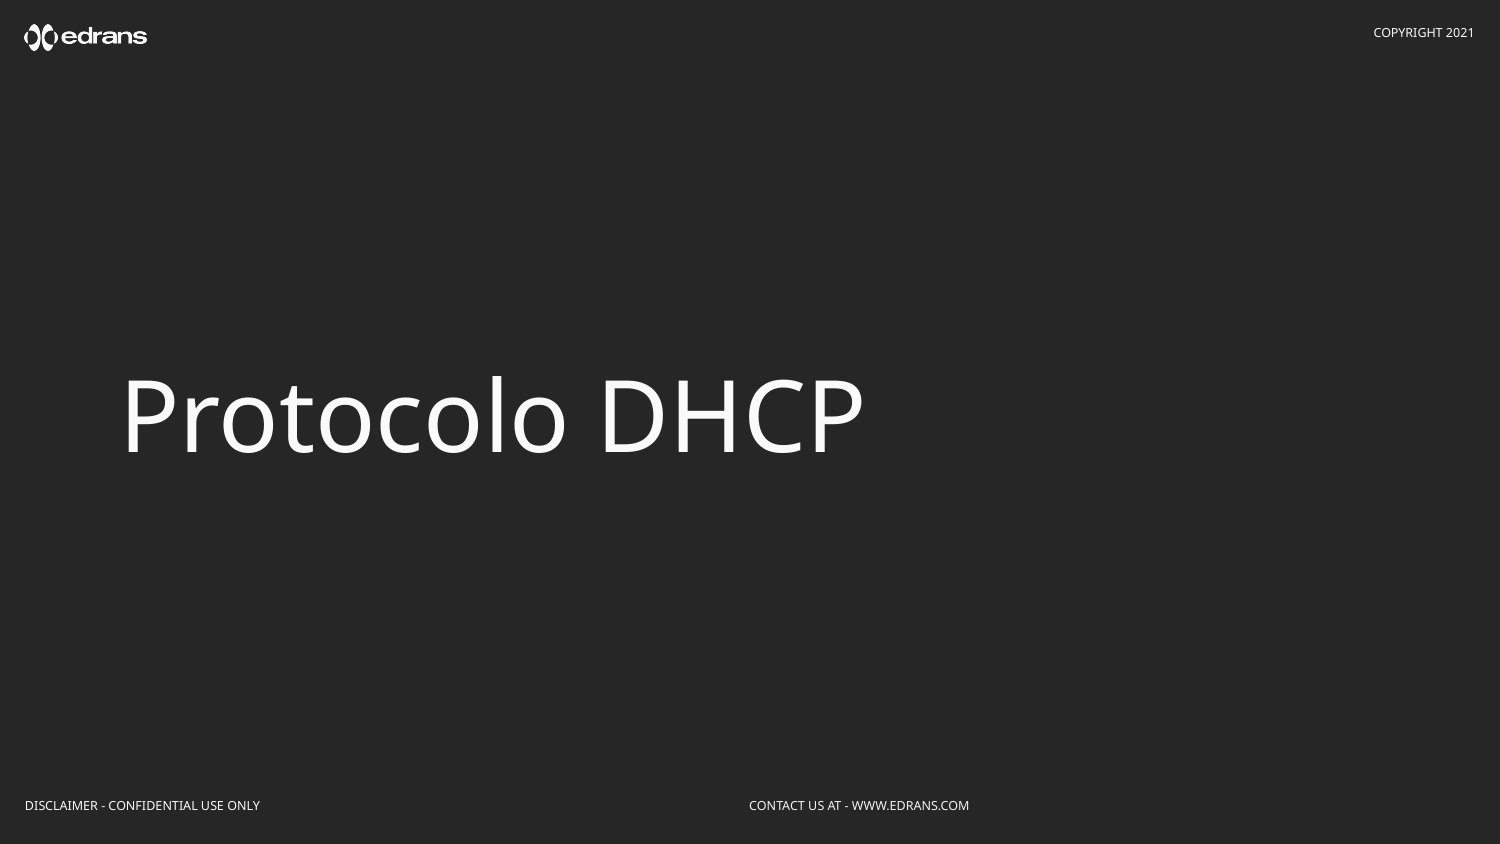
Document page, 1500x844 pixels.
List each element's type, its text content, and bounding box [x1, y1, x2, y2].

title Protocolo DHCP [119, 206, 1377, 619]
picture [24, 24, 147, 51]
